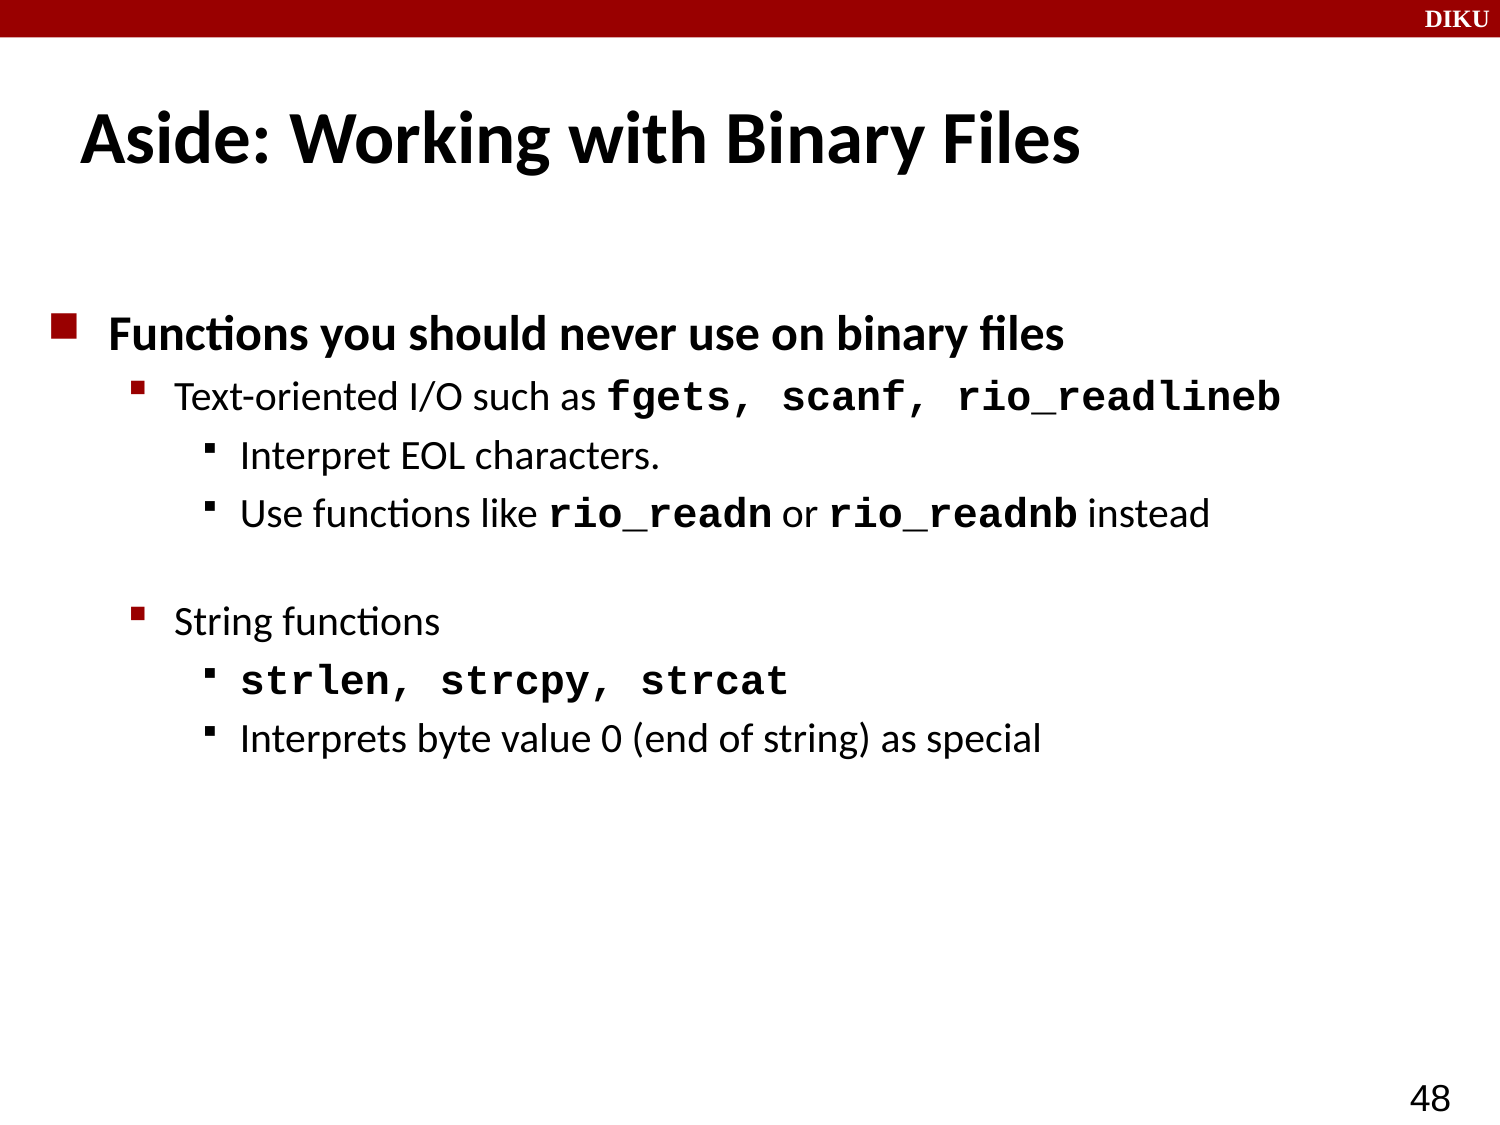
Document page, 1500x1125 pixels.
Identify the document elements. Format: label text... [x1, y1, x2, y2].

text_box Aside: Working with Binary Files [65, 71, 1311, 197]
text_box Functions you should never use on binary files Text-oriented I/O such as fgets, scanf, rio_readlineb Interpret EOL characters. Use functions like rio_readn or rio_readnb instead String functions strlen, strcpy, strcat Interprets byte value 0 (end of string) as special [37, 223, 1500, 1125]
